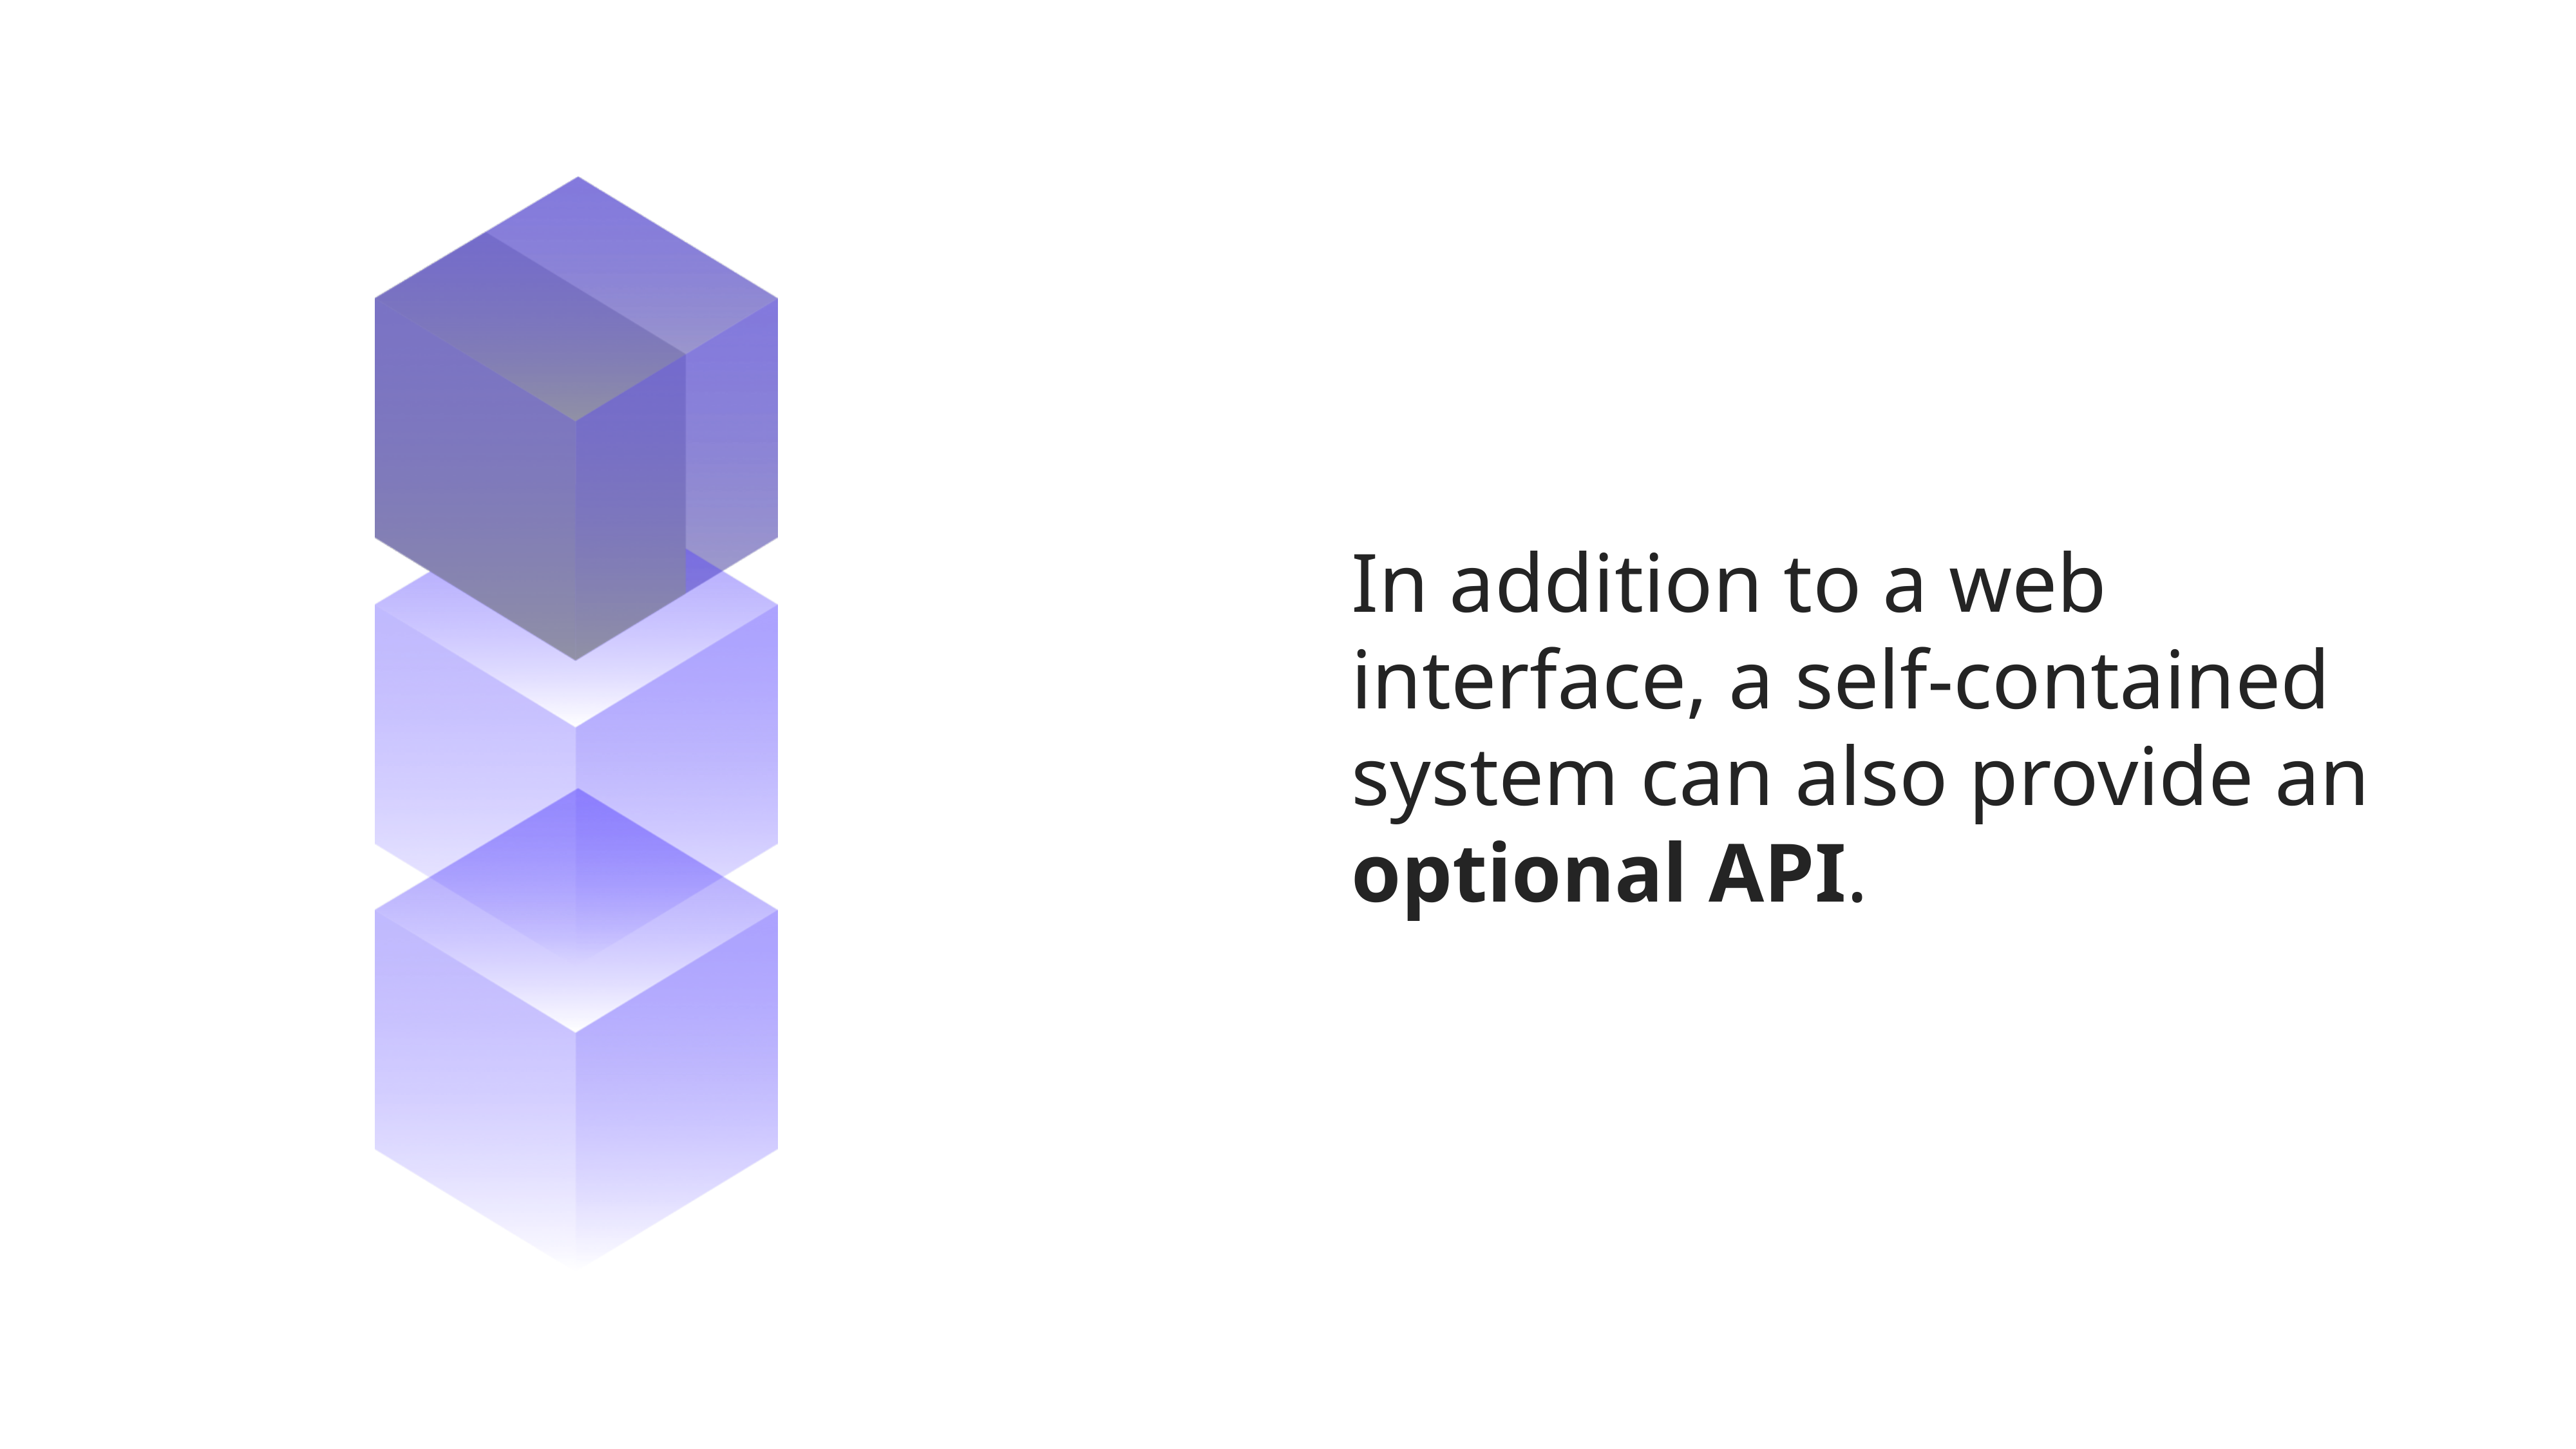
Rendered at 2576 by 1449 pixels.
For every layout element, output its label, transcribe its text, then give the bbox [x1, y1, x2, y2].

picture [375, 176, 778, 1273]
list In addition to a web interface, a self-contained system can also provide an optional API. [1351, 127, 2423, 1322]
